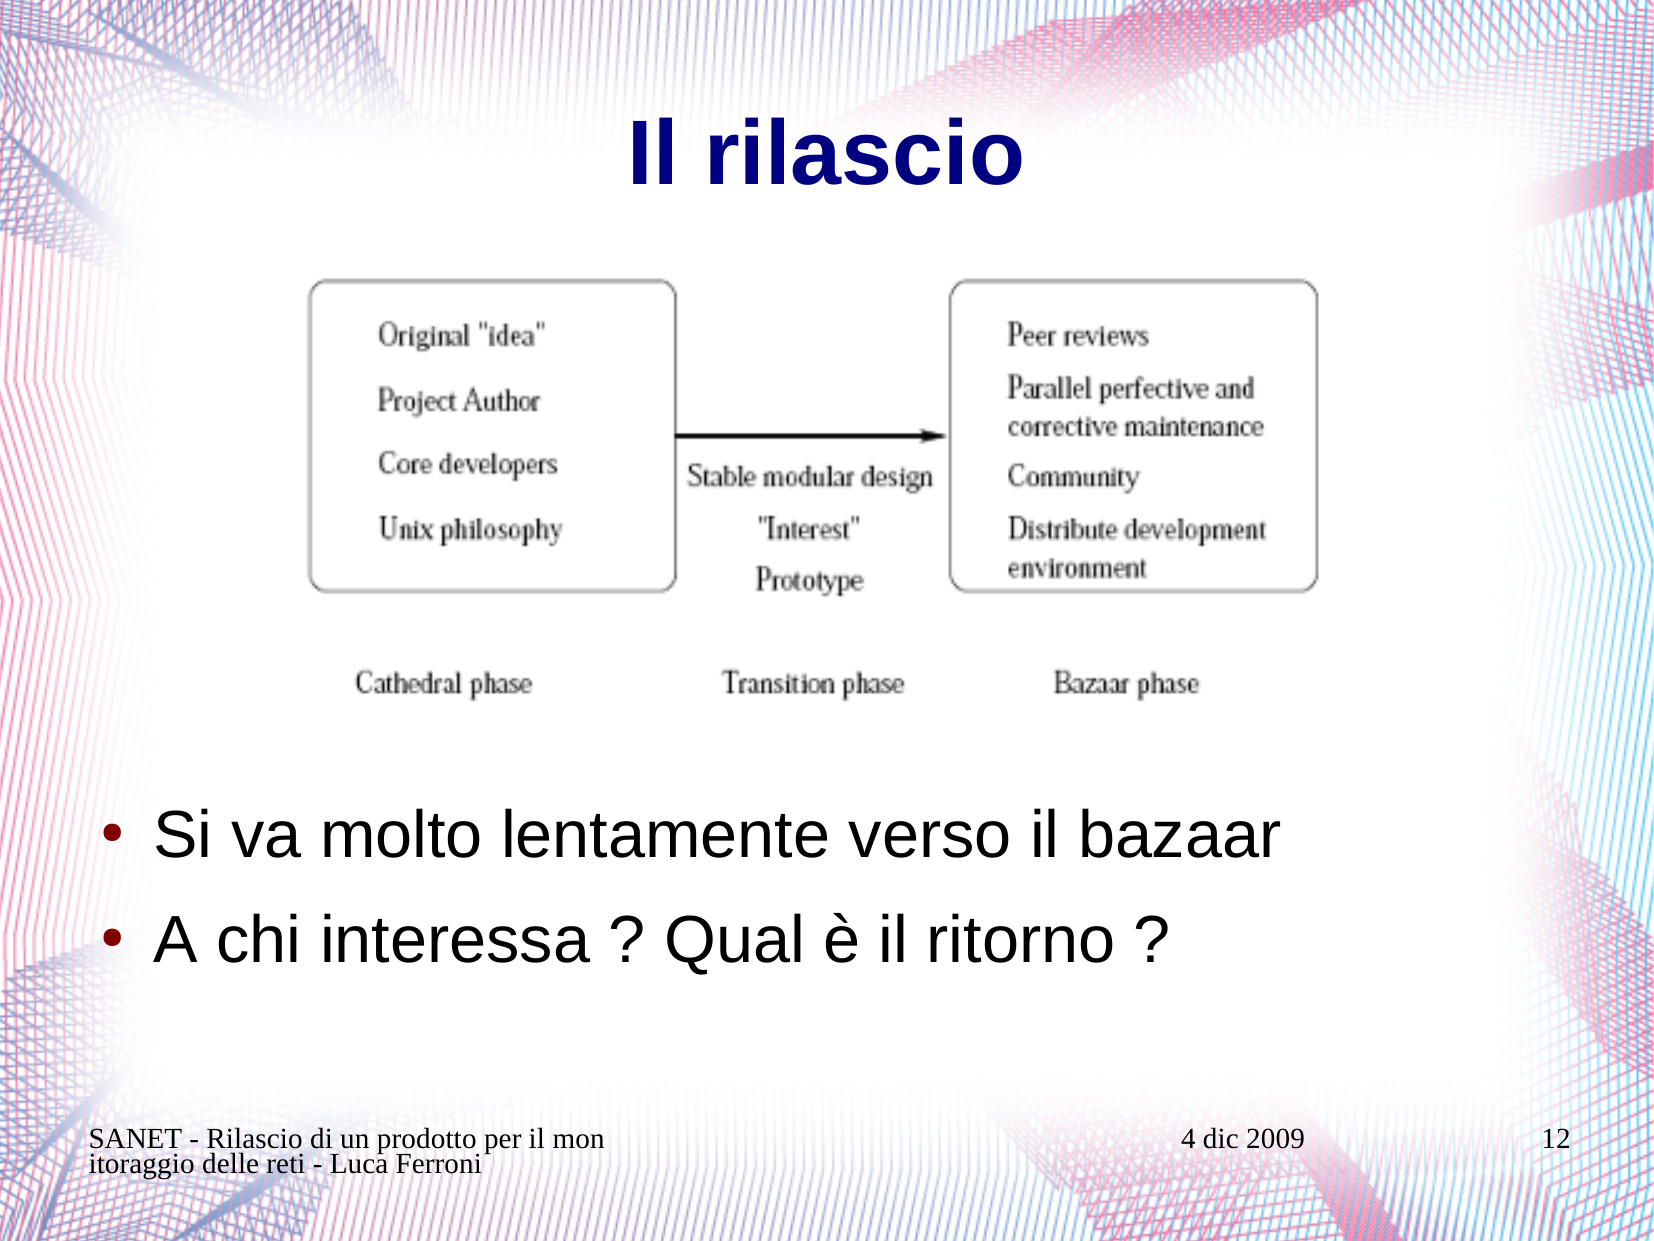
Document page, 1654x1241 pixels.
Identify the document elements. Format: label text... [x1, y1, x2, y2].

title Il rilascio [82, 49, 1571, 257]
picture [0, 0, 1654, 1241]
list Si va molto lentamente verso il bazaar A chi interessa ? Qual è il ritorno ? [82, 797, 1571, 1109]
